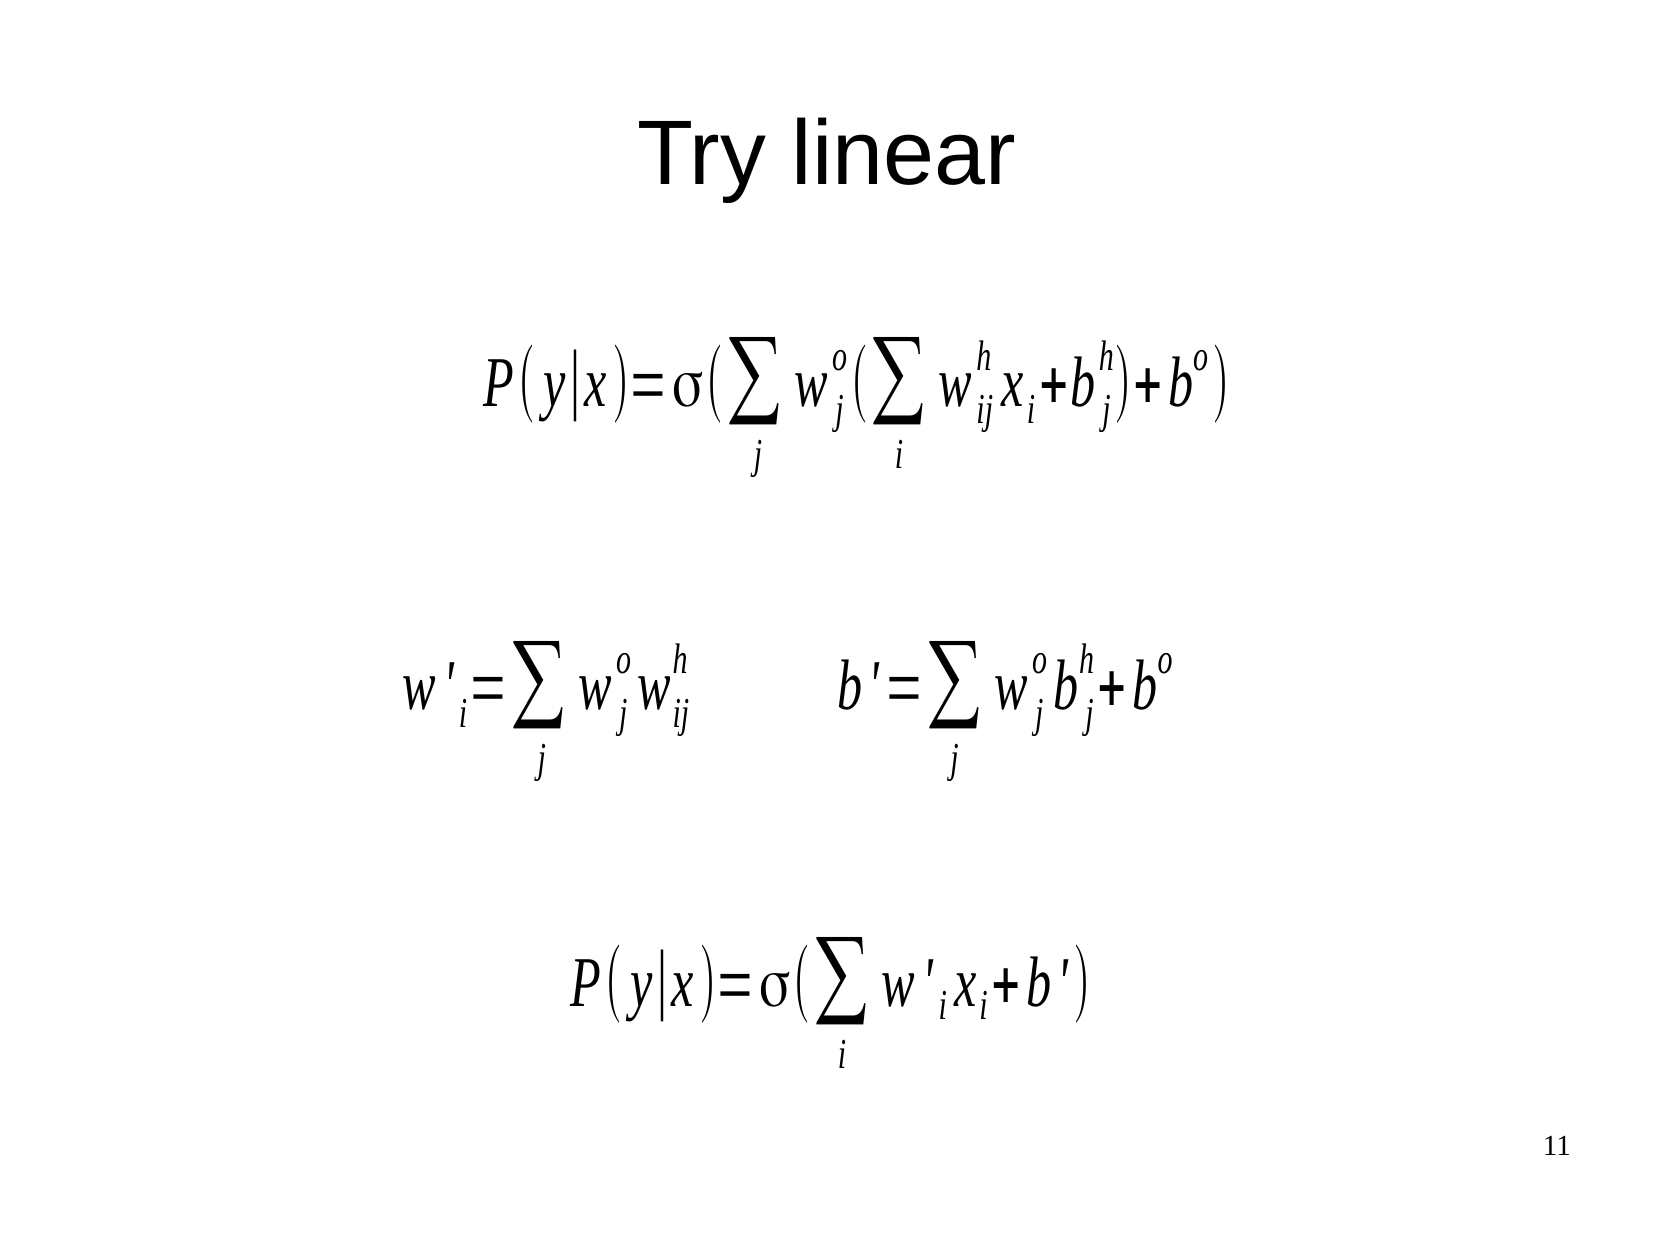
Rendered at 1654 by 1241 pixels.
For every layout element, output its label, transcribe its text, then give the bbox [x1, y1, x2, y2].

chart [555, 930, 1102, 1077]
title Try linear [82, 49, 1571, 257]
chart [390, 633, 704, 781]
chart [825, 633, 1187, 781]
chart [467, 330, 1242, 477]
